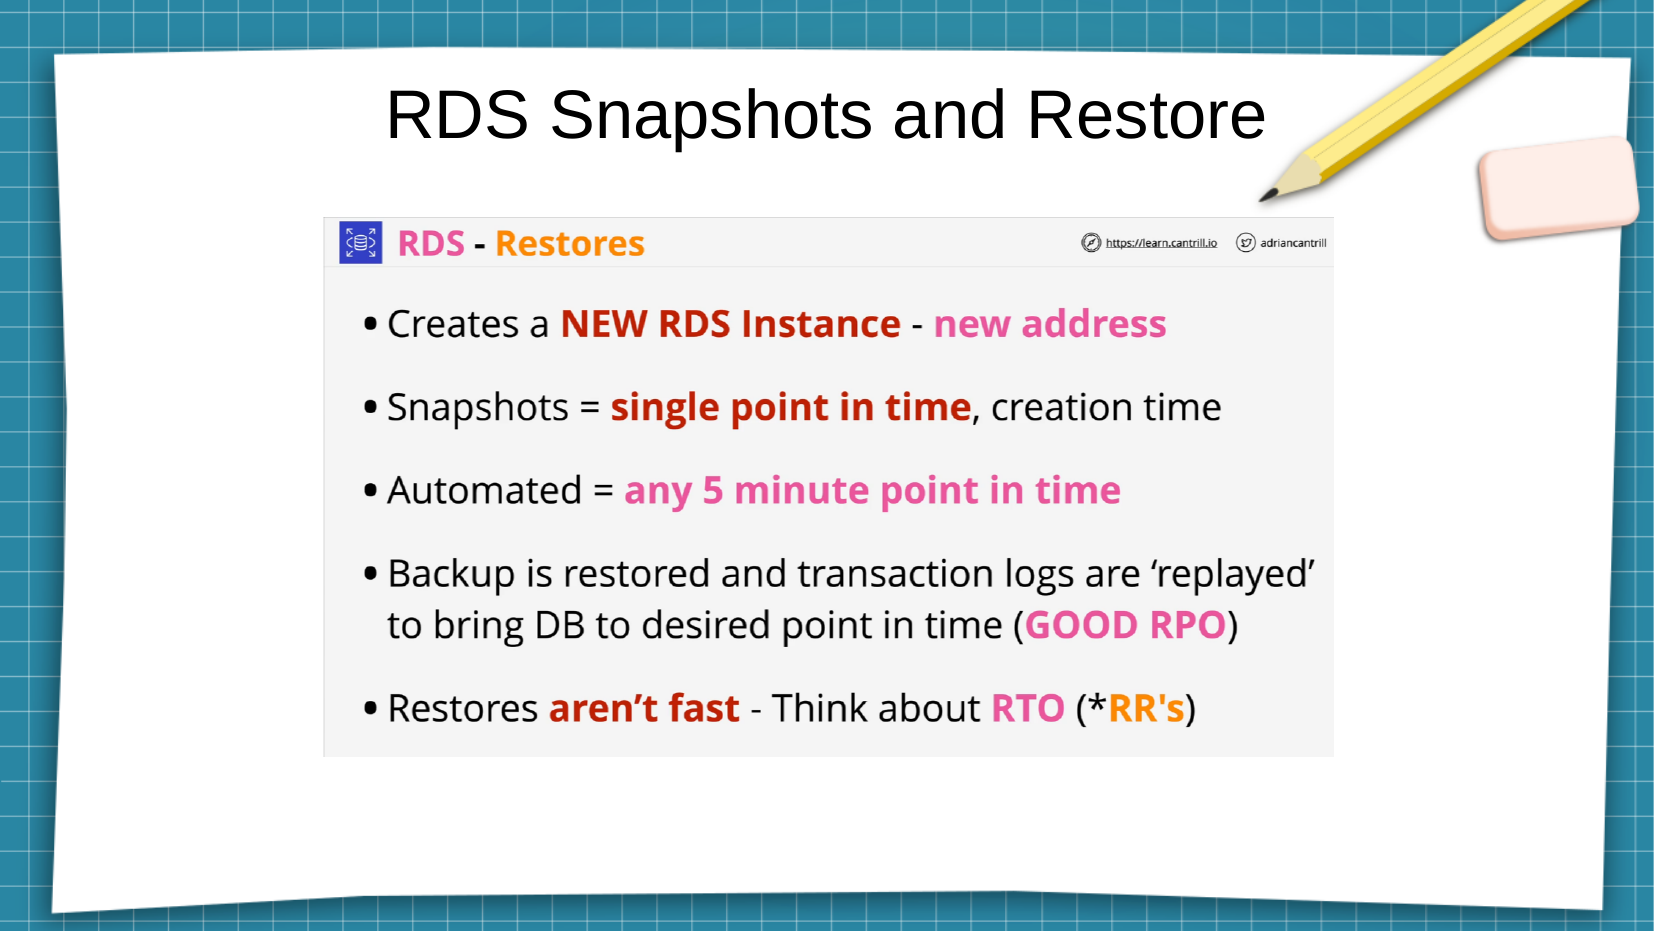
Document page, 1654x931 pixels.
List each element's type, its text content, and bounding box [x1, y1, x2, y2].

title RDS Snapshots and Restore [82, 37, 1571, 193]
picture [0, 0, 1654, 931]
